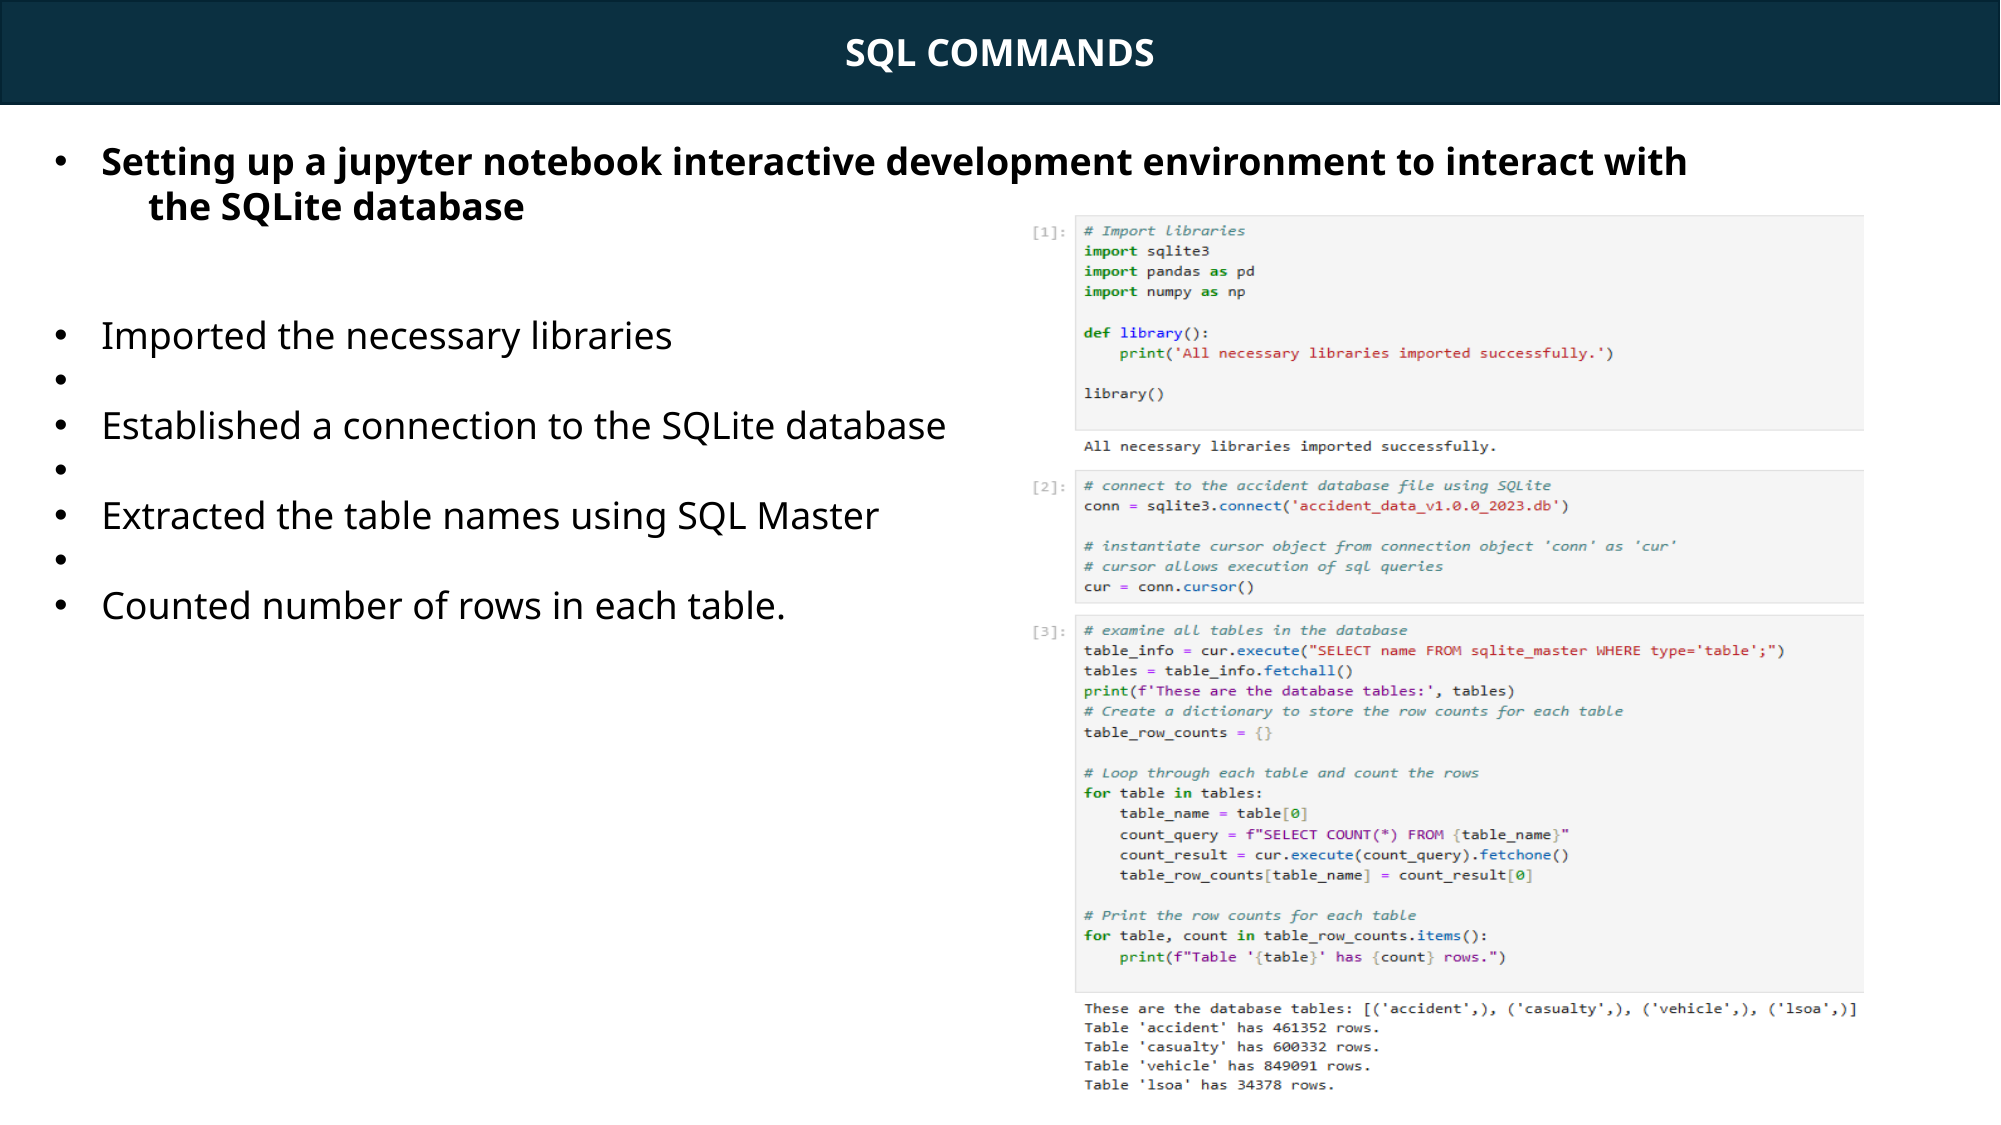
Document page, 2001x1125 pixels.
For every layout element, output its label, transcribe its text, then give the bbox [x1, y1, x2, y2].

picture [1021, 214, 1864, 1094]
text_box Imported the necessary libraries Established a connection to the SQLite database Extracted the table names using SQL Master Counted number of rows in each table. [39, 304, 918, 639]
text_box Setting up a jupyter notebook interactive development environment to interact with the SQLite database [39, 130, 1756, 237]
text_box SQL COMMANDS [0, 0, 2000, 104]
